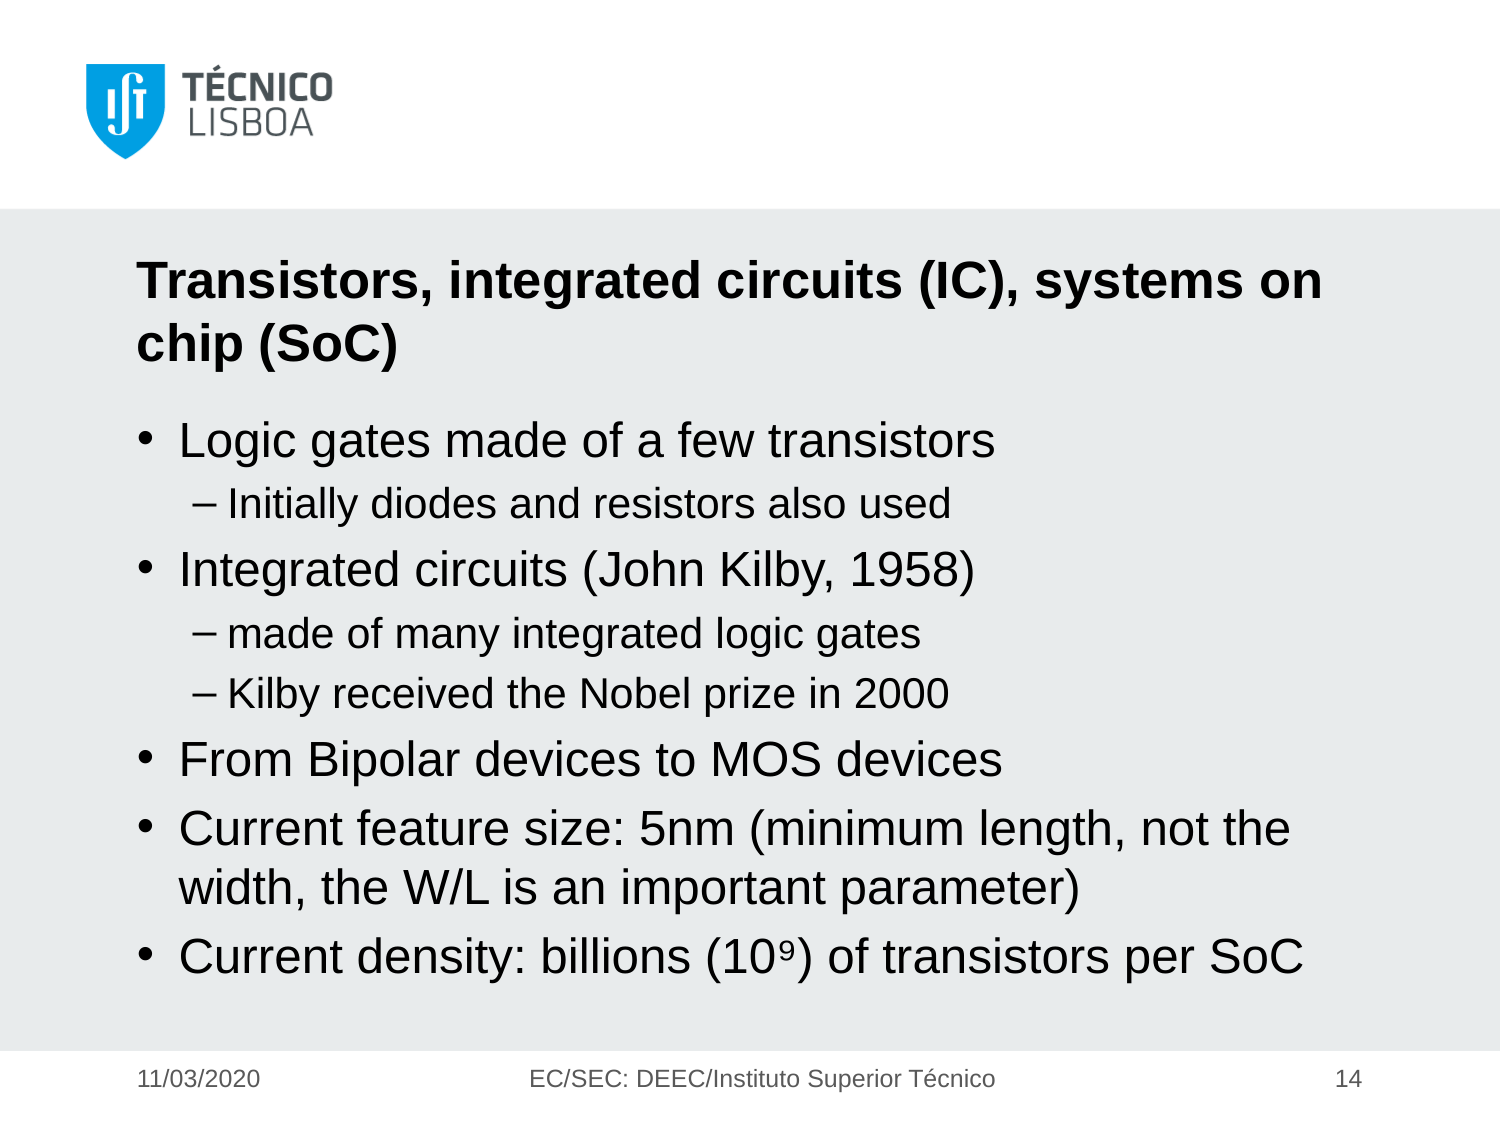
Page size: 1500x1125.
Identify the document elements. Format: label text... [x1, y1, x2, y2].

footer EC/SEC: DEEC/Instituto Superior Técnico [512, 1052, 1021, 1103]
title Transistors, integrated circuits (IC), systems on chip (SoC) [121, 237, 1378, 381]
slide_number <number> [1077, 1052, 1378, 1103]
slide_number 11/03/2020 [121, 1052, 425, 1103]
list Logic gates made of a few transistors Initially diodes and resistors also used Integrated circuits (John Kilby, 1958) made of many integrated logic gates Kilby received the Nobel prize in 2000 From Bipolar devices to MOS devices Current feature size: 5nm (minimum length, not the width, the W/L is an important parameter) Current density: billions (10⁹) of transistors per SoC [121, 400, 1378, 1005]
picture [0, 0, 1500, 1125]
